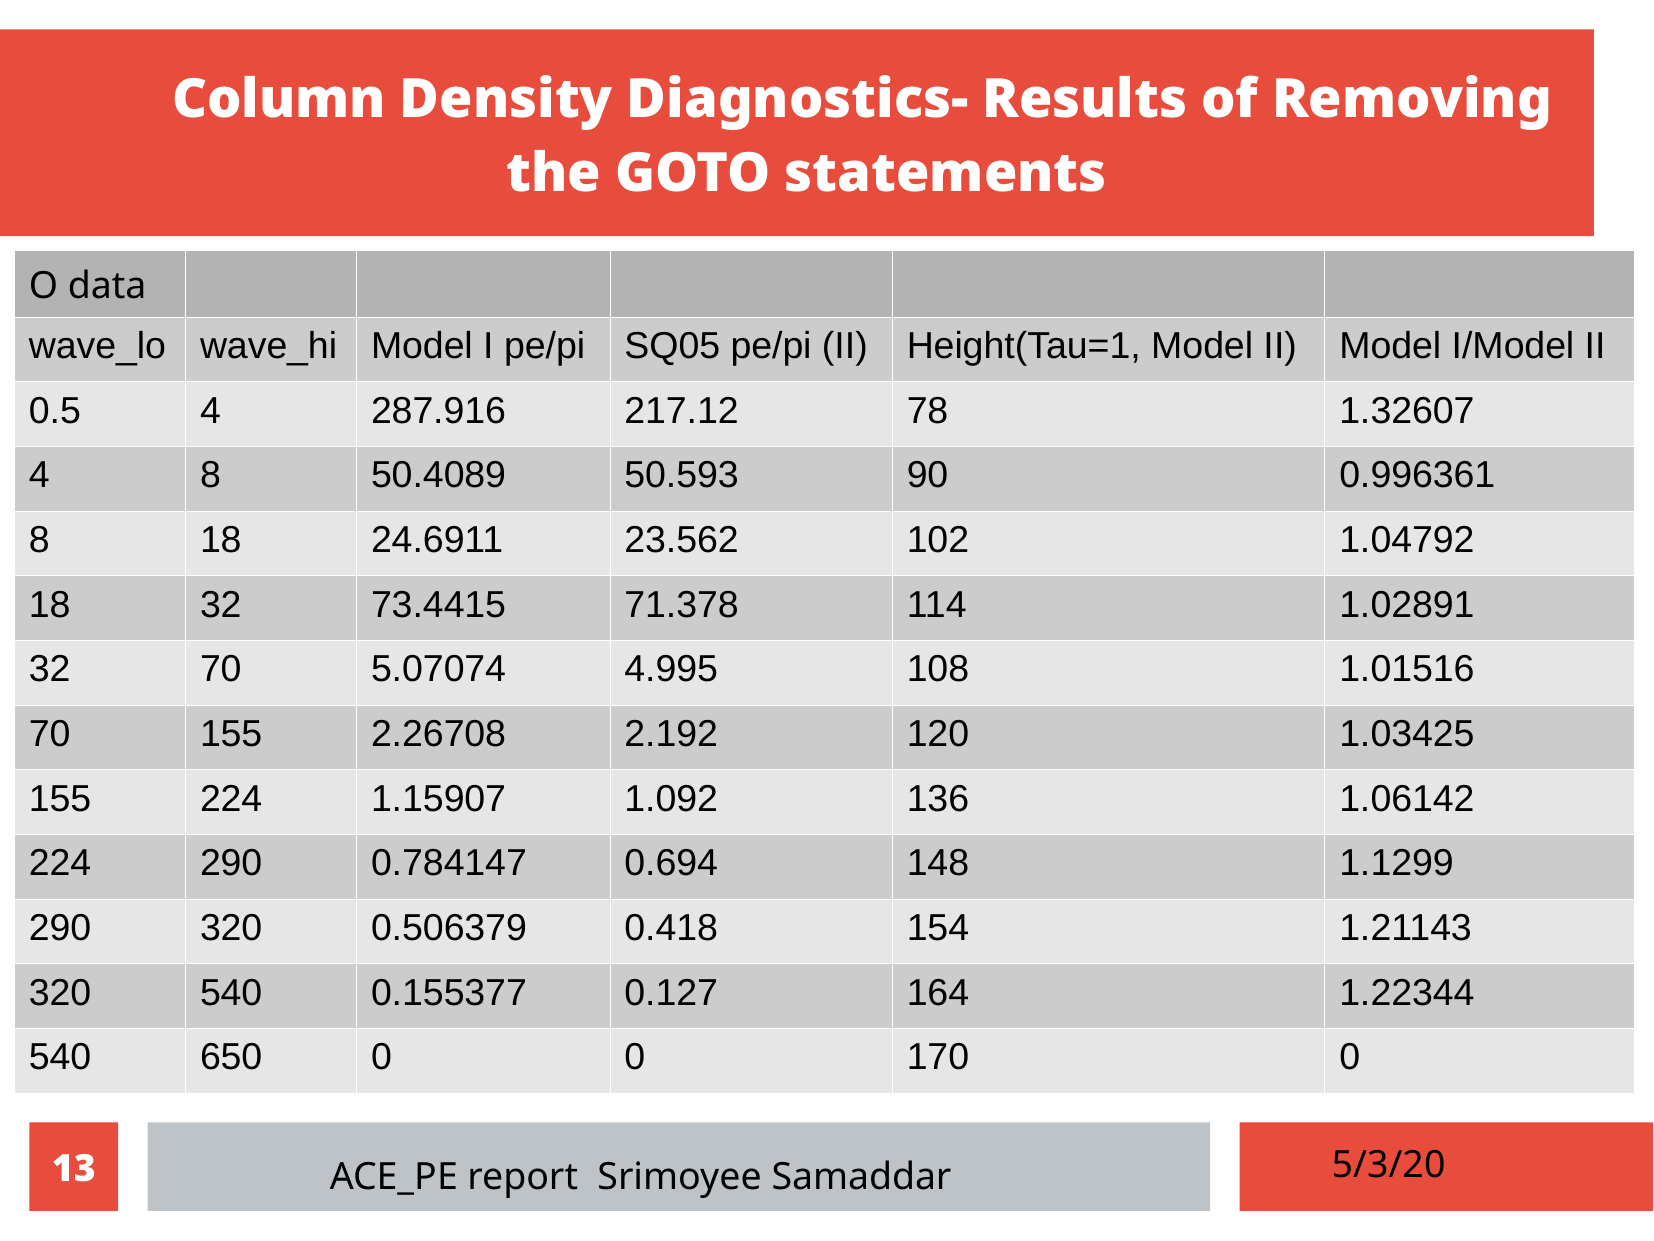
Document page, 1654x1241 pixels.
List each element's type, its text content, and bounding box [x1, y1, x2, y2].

text_box 5/3/20 [1316, 1130, 1500, 1201]
table_cell 224 [15, 835, 185, 899]
table_cell 4 [186, 382, 356, 446]
table_cell 50.593 [611, 447, 892, 511]
table_header [186, 251, 356, 317]
table_cell 108 [893, 641, 1324, 705]
table_cell 155 [15, 770, 185, 834]
table_cell 1.04792 [1325, 512, 1634, 575]
table_header O data [15, 251, 185, 317]
table_cell 1.06142 [1325, 770, 1634, 834]
table_cell 8 [186, 447, 356, 511]
table_cell 0.694 [611, 835, 892, 899]
table_cell 1.092 [611, 770, 892, 834]
table_cell 23.562 [611, 512, 892, 575]
table_cell 540 [186, 964, 356, 1028]
table_cell 1.02891 [1325, 576, 1634, 640]
table_cell 1.1299 [1325, 835, 1634, 899]
table_cell 290 [15, 900, 185, 963]
table_cell 1.21143 [1325, 900, 1634, 963]
table_cell 1.01516 [1325, 641, 1634, 705]
table_cell 32 [186, 576, 356, 640]
table_header [357, 251, 610, 317]
table_cell 102 [893, 512, 1324, 575]
table_cell 0.784147 [357, 835, 610, 899]
table_cell 2.192 [611, 706, 892, 769]
table_cell 148 [893, 835, 1324, 899]
table_cell 540 [15, 1029, 185, 1093]
table_cell 5.07074 [357, 641, 610, 705]
table_cell Model I pe/pi [357, 318, 610, 381]
table_cell 1.15907 [357, 770, 610, 834]
table_cell 50.4089 [357, 447, 610, 511]
table_cell 287.916 [357, 382, 610, 446]
table_cell 120 [893, 706, 1324, 769]
table_header [893, 251, 1324, 317]
table_cell 155 [186, 706, 356, 769]
table_cell 290 [186, 835, 356, 899]
table_cell 1.32607 [1325, 382, 1634, 446]
table_cell 170 [893, 1029, 1324, 1093]
table_cell wave_lo [15, 318, 185, 381]
table_cell 71.378 [611, 576, 892, 640]
table_cell 114 [893, 576, 1324, 640]
table_cell 136 [893, 770, 1324, 834]
table_cell 24.6911 [357, 512, 610, 575]
table_cell wave_hi [186, 318, 356, 381]
table_cell 164 [893, 964, 1324, 1028]
table_cell 1.22344 [1325, 964, 1634, 1028]
table_cell 0 [1325, 1029, 1634, 1093]
table_cell 320 [15, 964, 185, 1028]
table_cell 0 [357, 1029, 610, 1093]
table_cell 0.155377 [357, 964, 610, 1028]
text_box ACE_PE report Srimoyee Samaddar [164, 1141, 1185, 1201]
table_cell 18 [186, 512, 356, 575]
table_cell 320 [186, 900, 356, 963]
table_cell Model I/Model II [1325, 318, 1634, 381]
table_cell 90 [893, 447, 1324, 511]
table_cell 78 [893, 382, 1324, 446]
table_cell 0.996361 [1325, 447, 1634, 511]
table_cell 650 [186, 1029, 356, 1093]
table_header [611, 251, 892, 317]
table_cell 70 [186, 641, 356, 705]
table_cell 4 [15, 447, 185, 511]
table_cell Height(Tau=1, Model II) [893, 318, 1324, 381]
table_cell 0.506379 [357, 900, 610, 963]
table_cell 0.127 [611, 964, 892, 1028]
table_cell 217.12 [611, 382, 892, 446]
table_cell 0.418 [611, 900, 892, 963]
table_cell 1.03425 [1325, 706, 1634, 769]
table_cell SQ05 pe/pi (II) [611, 318, 892, 381]
table_cell 2.26708 [357, 706, 610, 769]
table_cell 8 [15, 512, 185, 575]
title Column Density Diagnostics- Results of Removing the GOTO statements [60, 60, 1595, 208]
table_header [1325, 251, 1634, 317]
table_cell 224 [186, 770, 356, 834]
table_cell 4.995 [611, 641, 892, 705]
table_cell 0.5 [15, 382, 185, 446]
table_cell 18 [15, 576, 185, 640]
table_cell 154 [893, 900, 1324, 963]
table_cell 0 [611, 1029, 892, 1093]
table_cell 73.4415 [357, 576, 610, 640]
table_cell 32 [15, 641, 185, 705]
table_cell 70 [15, 706, 185, 769]
